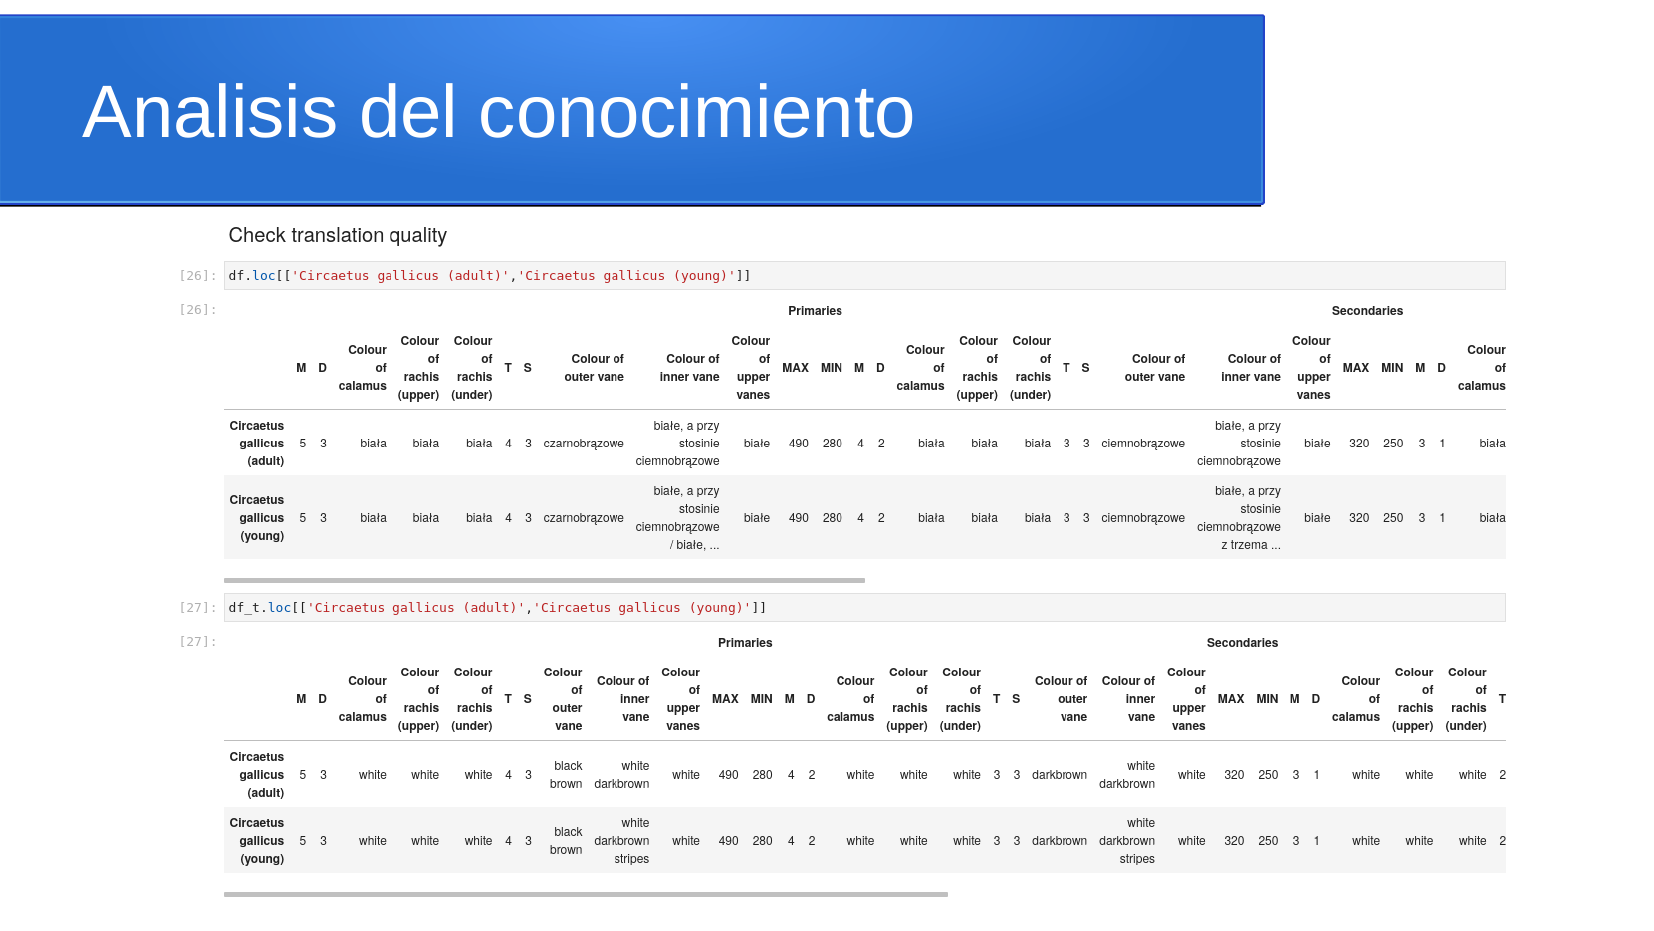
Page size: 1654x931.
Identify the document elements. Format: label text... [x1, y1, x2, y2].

title Analisis del conocimiento [82, 35, 1235, 189]
picture [165, 218, 1516, 901]
